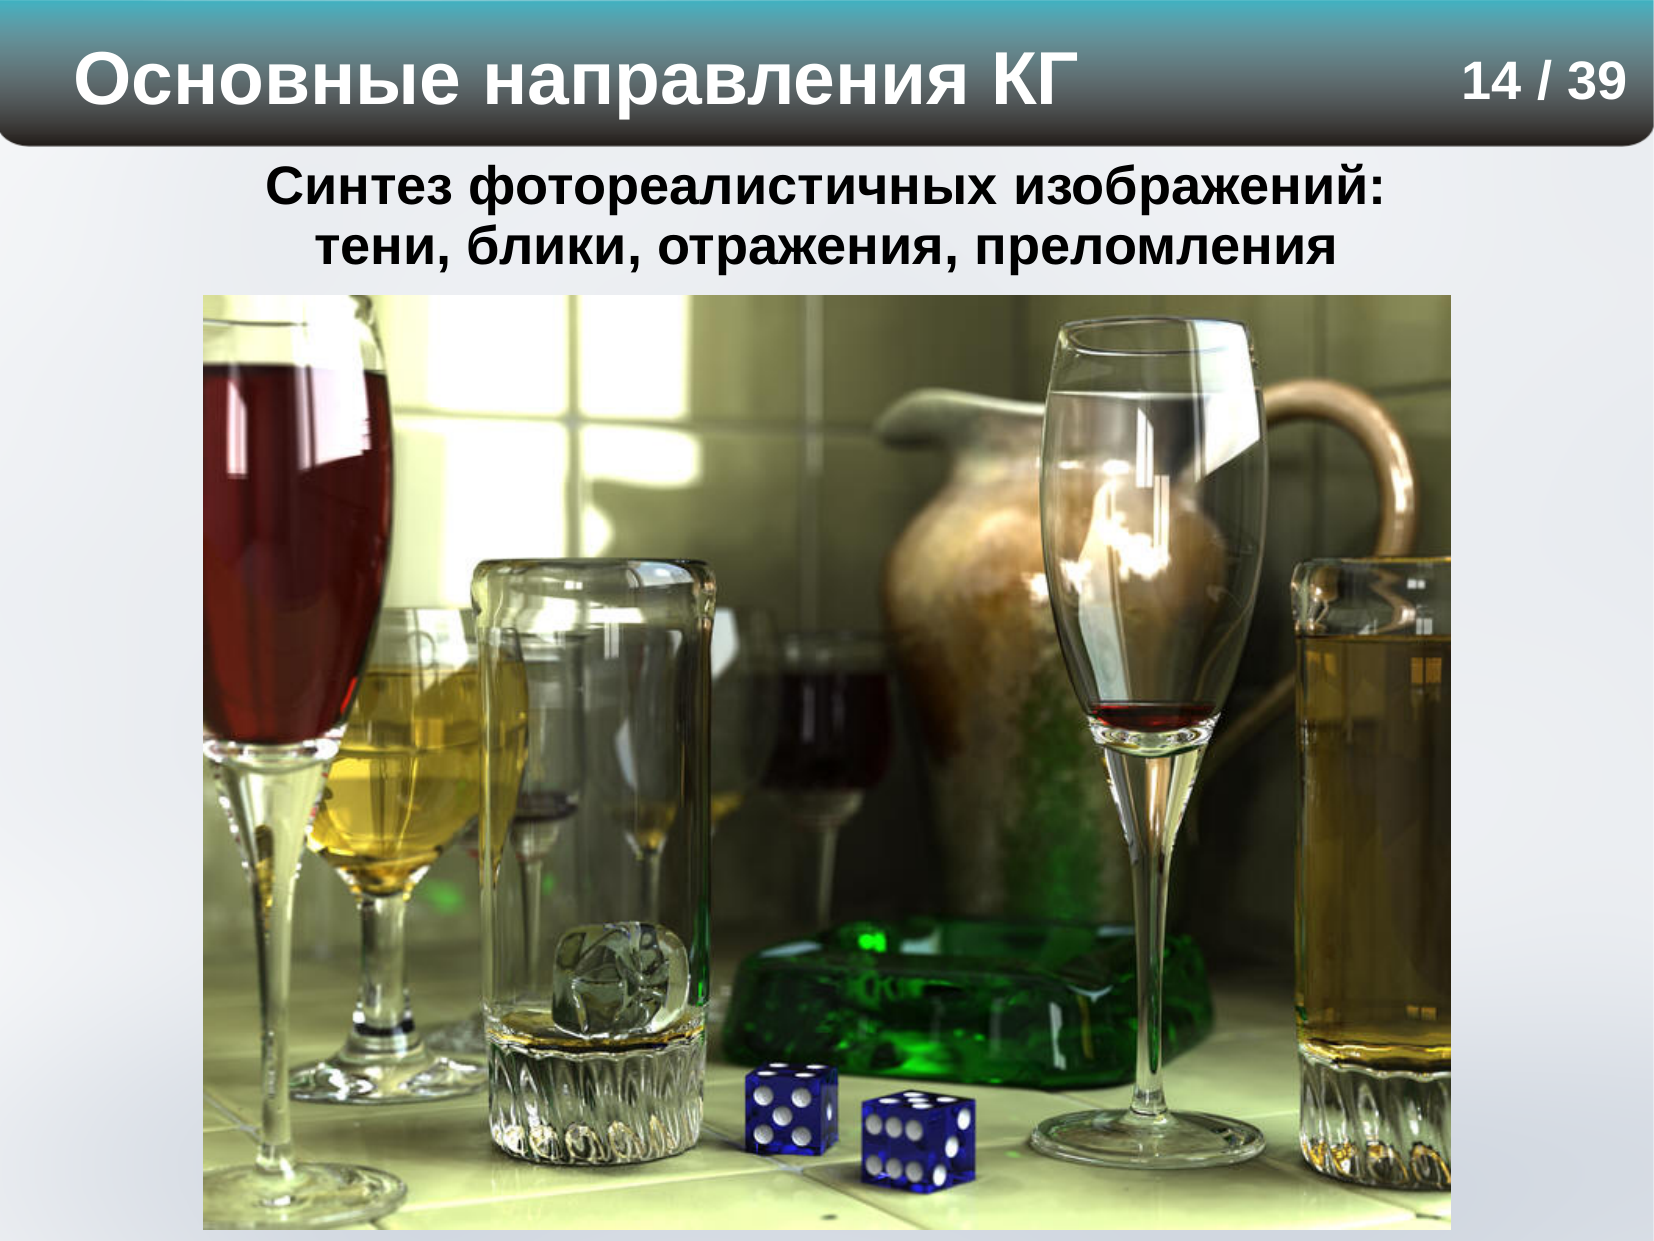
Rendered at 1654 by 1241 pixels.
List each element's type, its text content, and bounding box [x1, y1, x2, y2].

text_box Основные направления КГ [59, 29, 1329, 129]
picture [0, 0, 1654, 1241]
text_box <number> / 39 [1446, 42, 1654, 179]
text_box Синтез фотореалистичных изображений: тени, блики, отражения, преломления [118, 147, 1536, 284]
